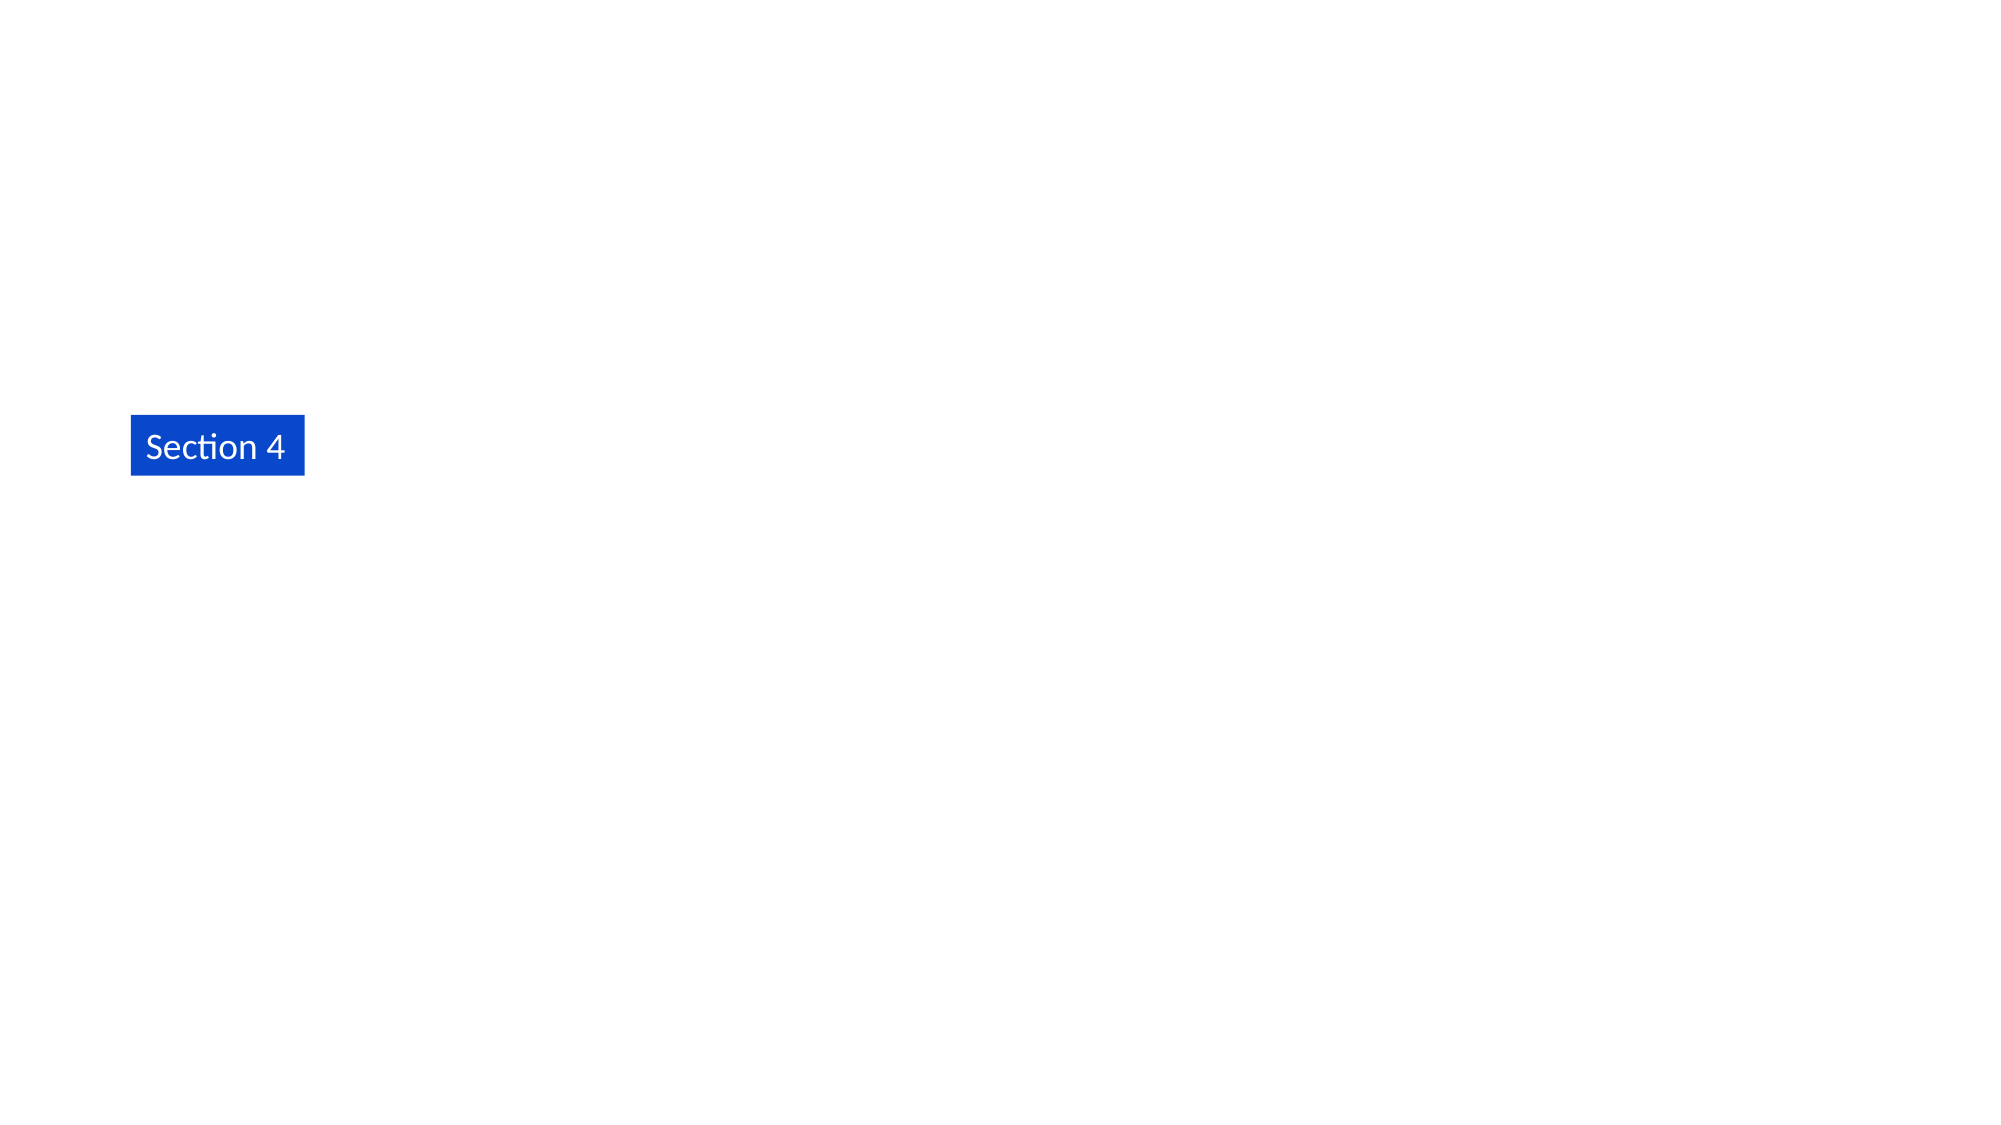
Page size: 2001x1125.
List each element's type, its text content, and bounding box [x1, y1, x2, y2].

text_box Section 4 [130, 414, 305, 476]
